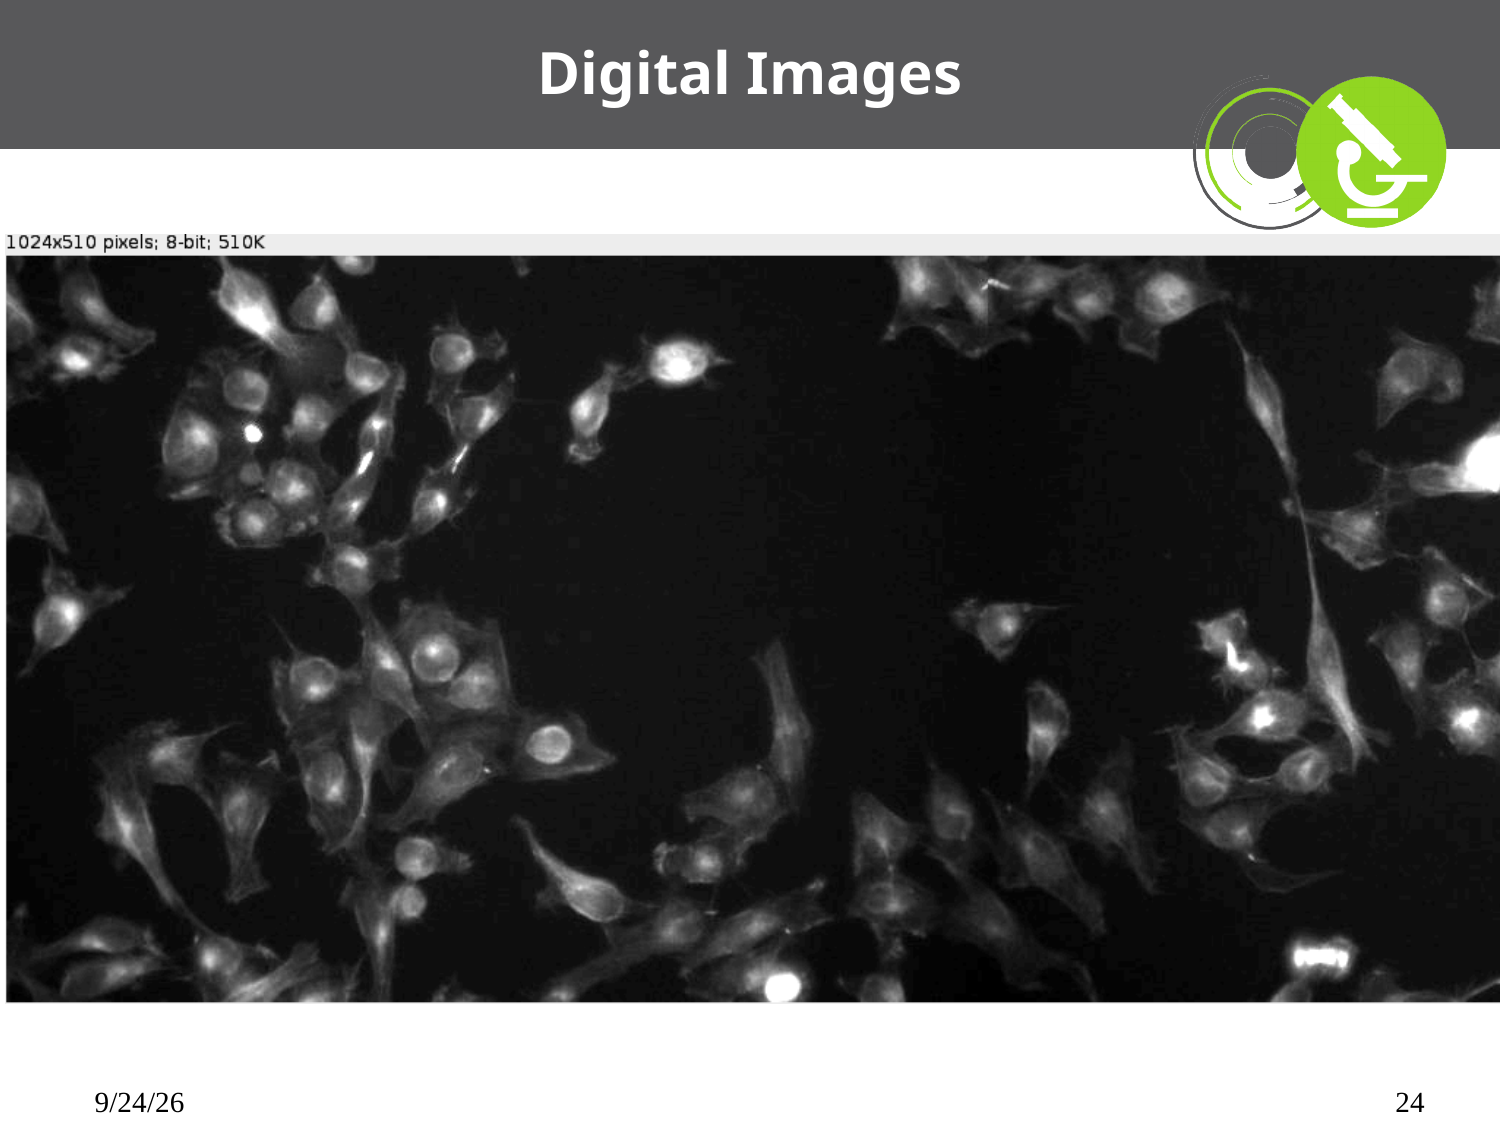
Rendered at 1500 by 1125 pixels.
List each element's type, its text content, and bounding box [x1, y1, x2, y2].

picture [5, 69, 1500, 1004]
title Digital Images [75, 0, 1425, 166]
